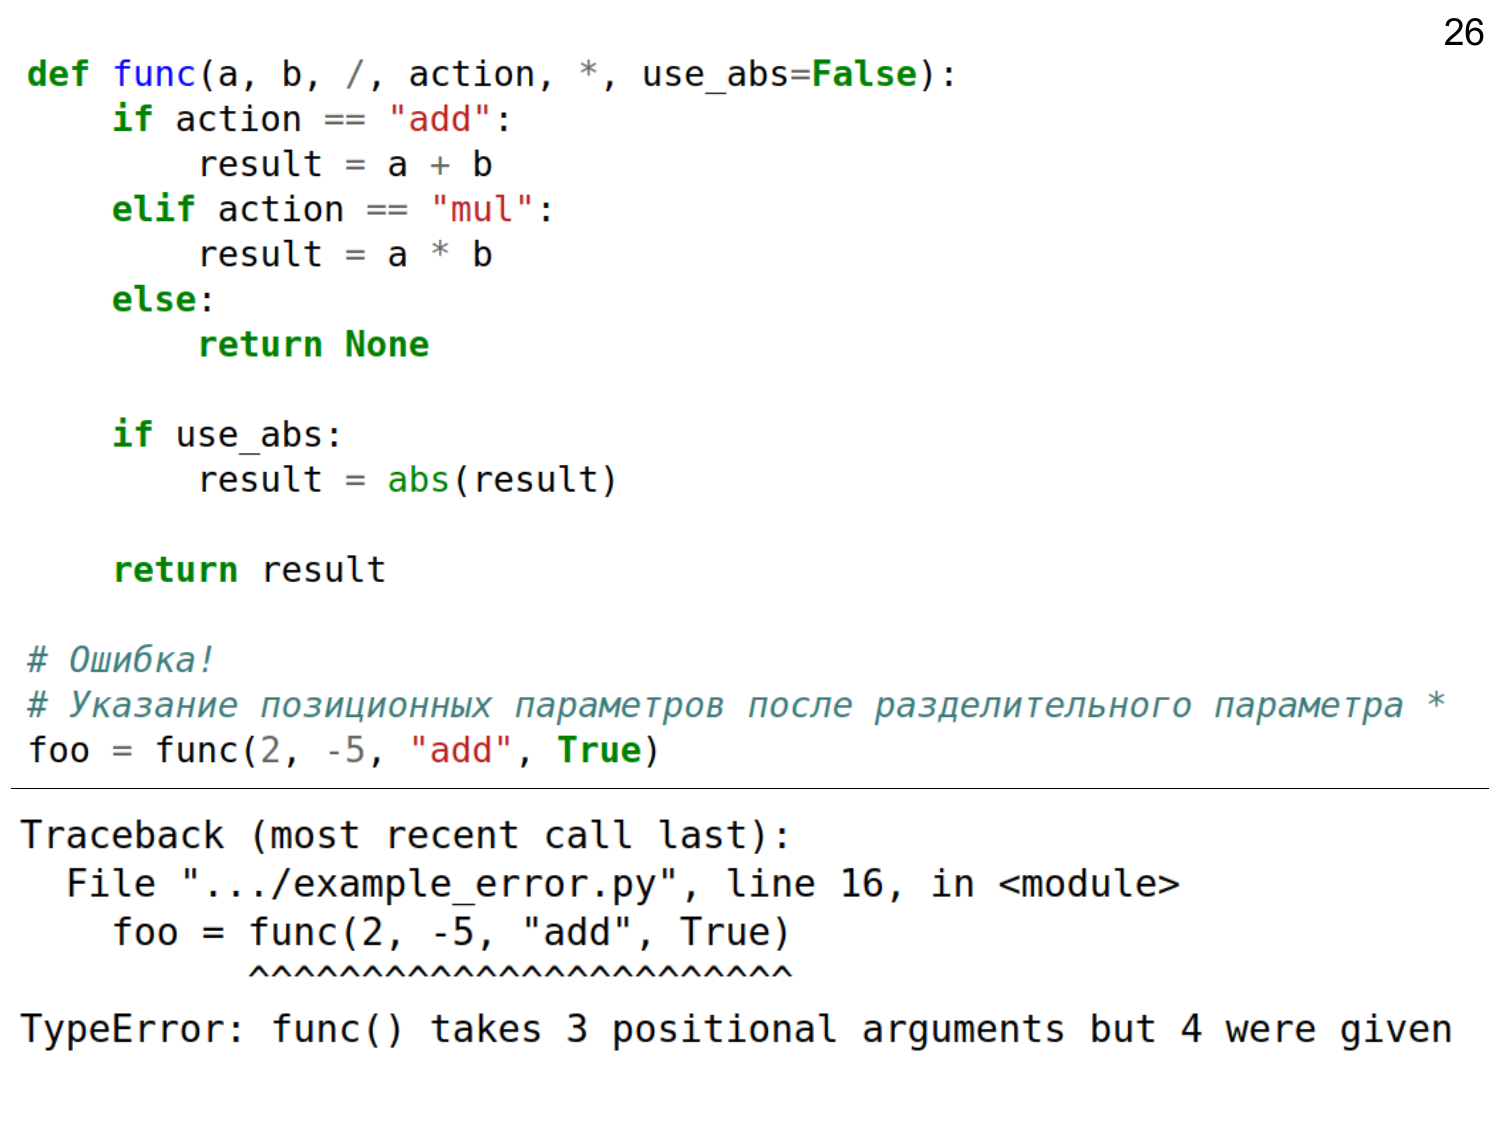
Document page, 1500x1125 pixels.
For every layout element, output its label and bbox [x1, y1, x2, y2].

picture [18, 49, 1462, 773]
picture [9, 807, 1468, 1065]
